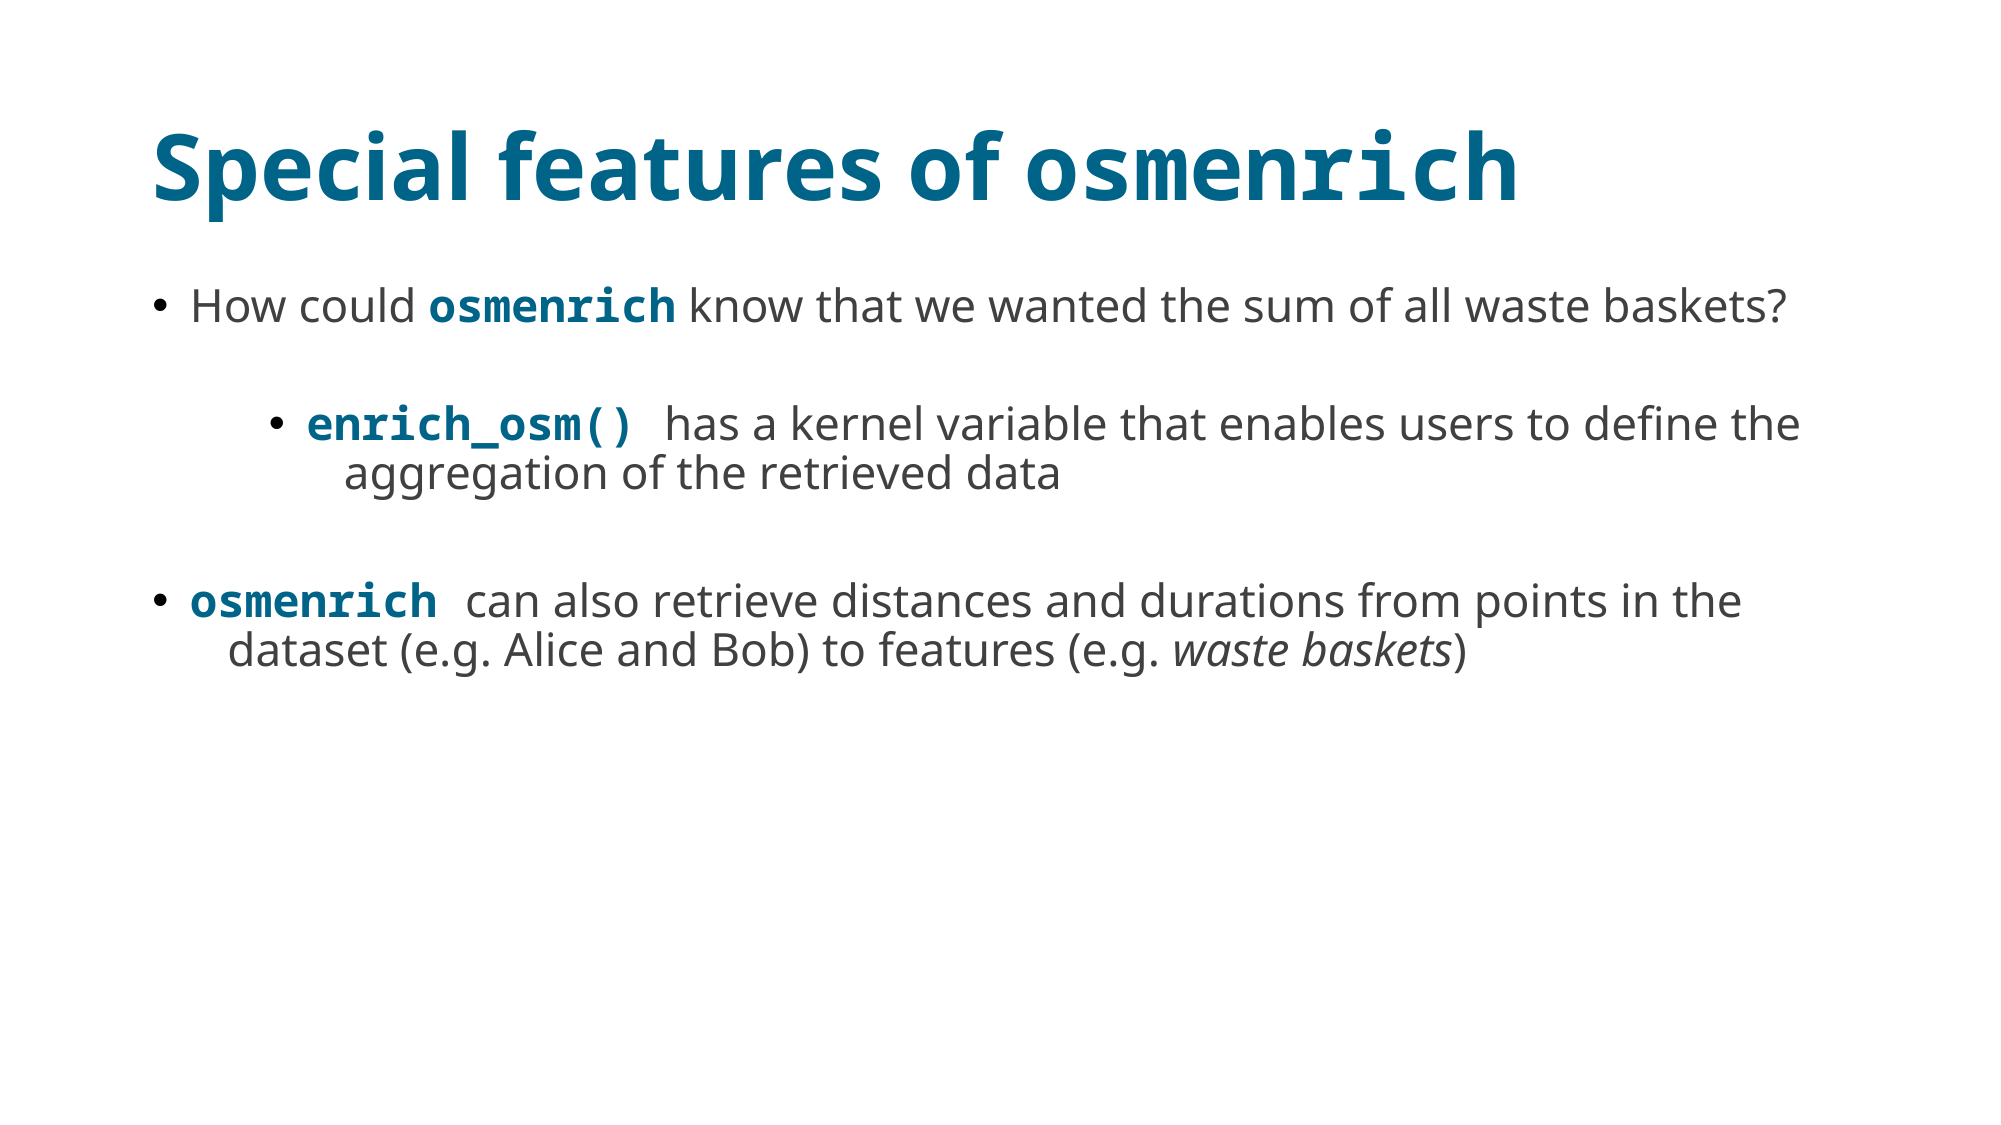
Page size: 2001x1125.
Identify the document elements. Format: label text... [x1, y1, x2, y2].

list enrich_osm() has a kernel variable that enables users to define the aggregation of the retrieved data [254, 394, 1863, 517]
text_box osmenrich can also retrieve distances and durations from points in the dataset (e.g. Alice and Bob) to features (e.g. waste baskets) [137, 570, 1863, 694]
text_box How could osmenrich know that we wanted the sum of all waste baskets? [137, 269, 1863, 394]
title Special features of osmenrich [137, 50, 1892, 278]
